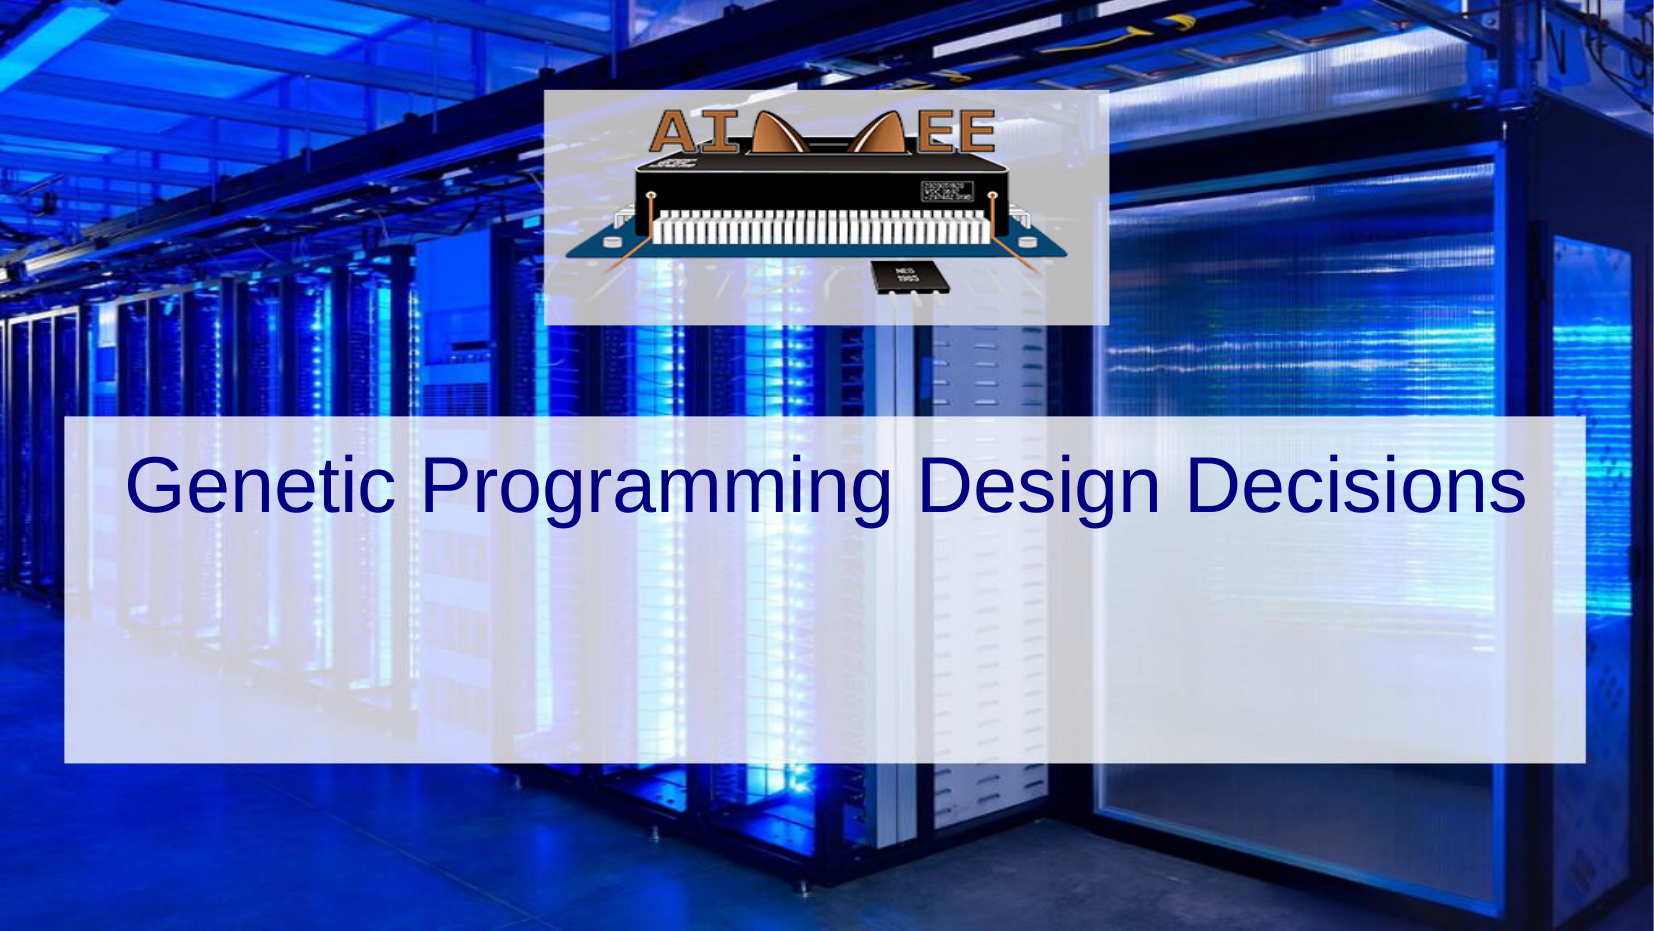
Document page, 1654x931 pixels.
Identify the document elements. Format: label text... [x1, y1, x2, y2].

picture [0, 0, 1654, 931]
title Genetic Programming Design Decisions [82, 429, 1571, 541]
